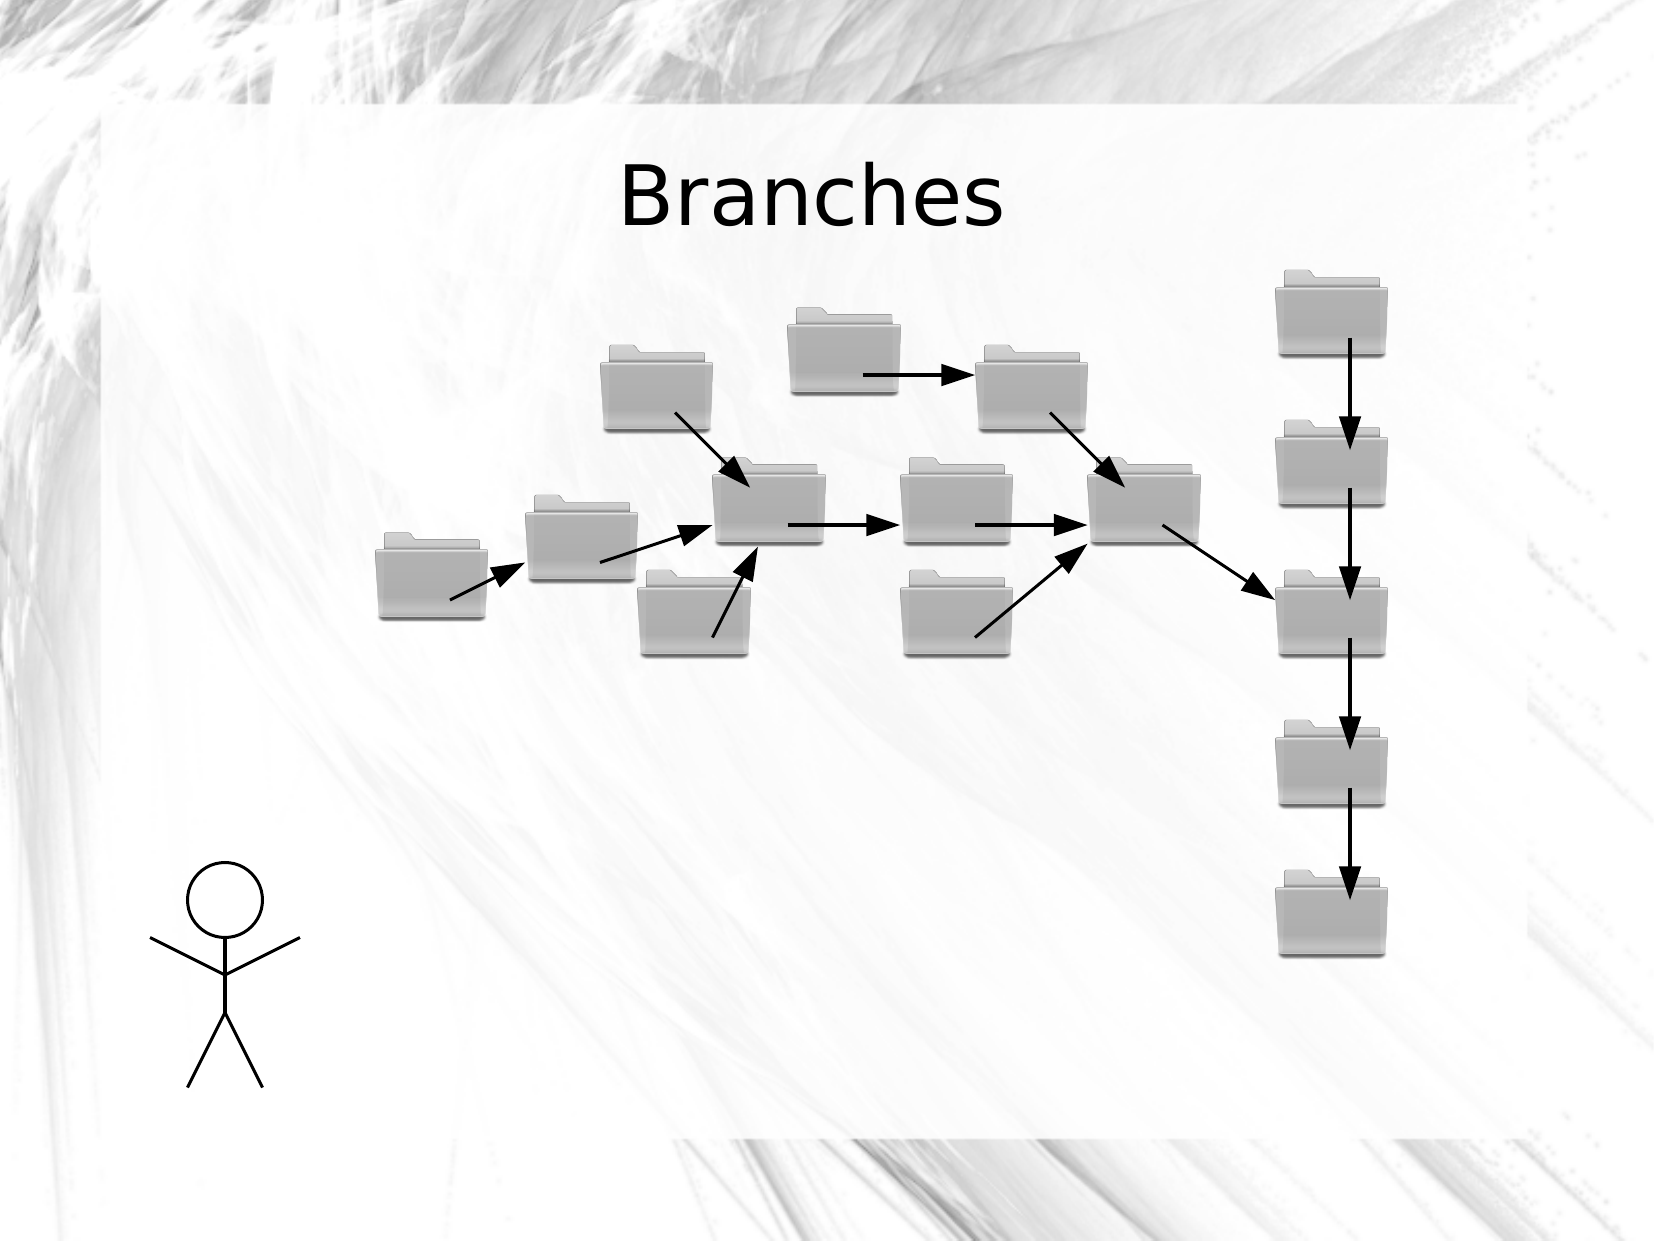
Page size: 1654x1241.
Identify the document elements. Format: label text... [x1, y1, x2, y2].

title Branches [118, 112, 1506, 281]
picture [0, 0, 1654, 1241]
